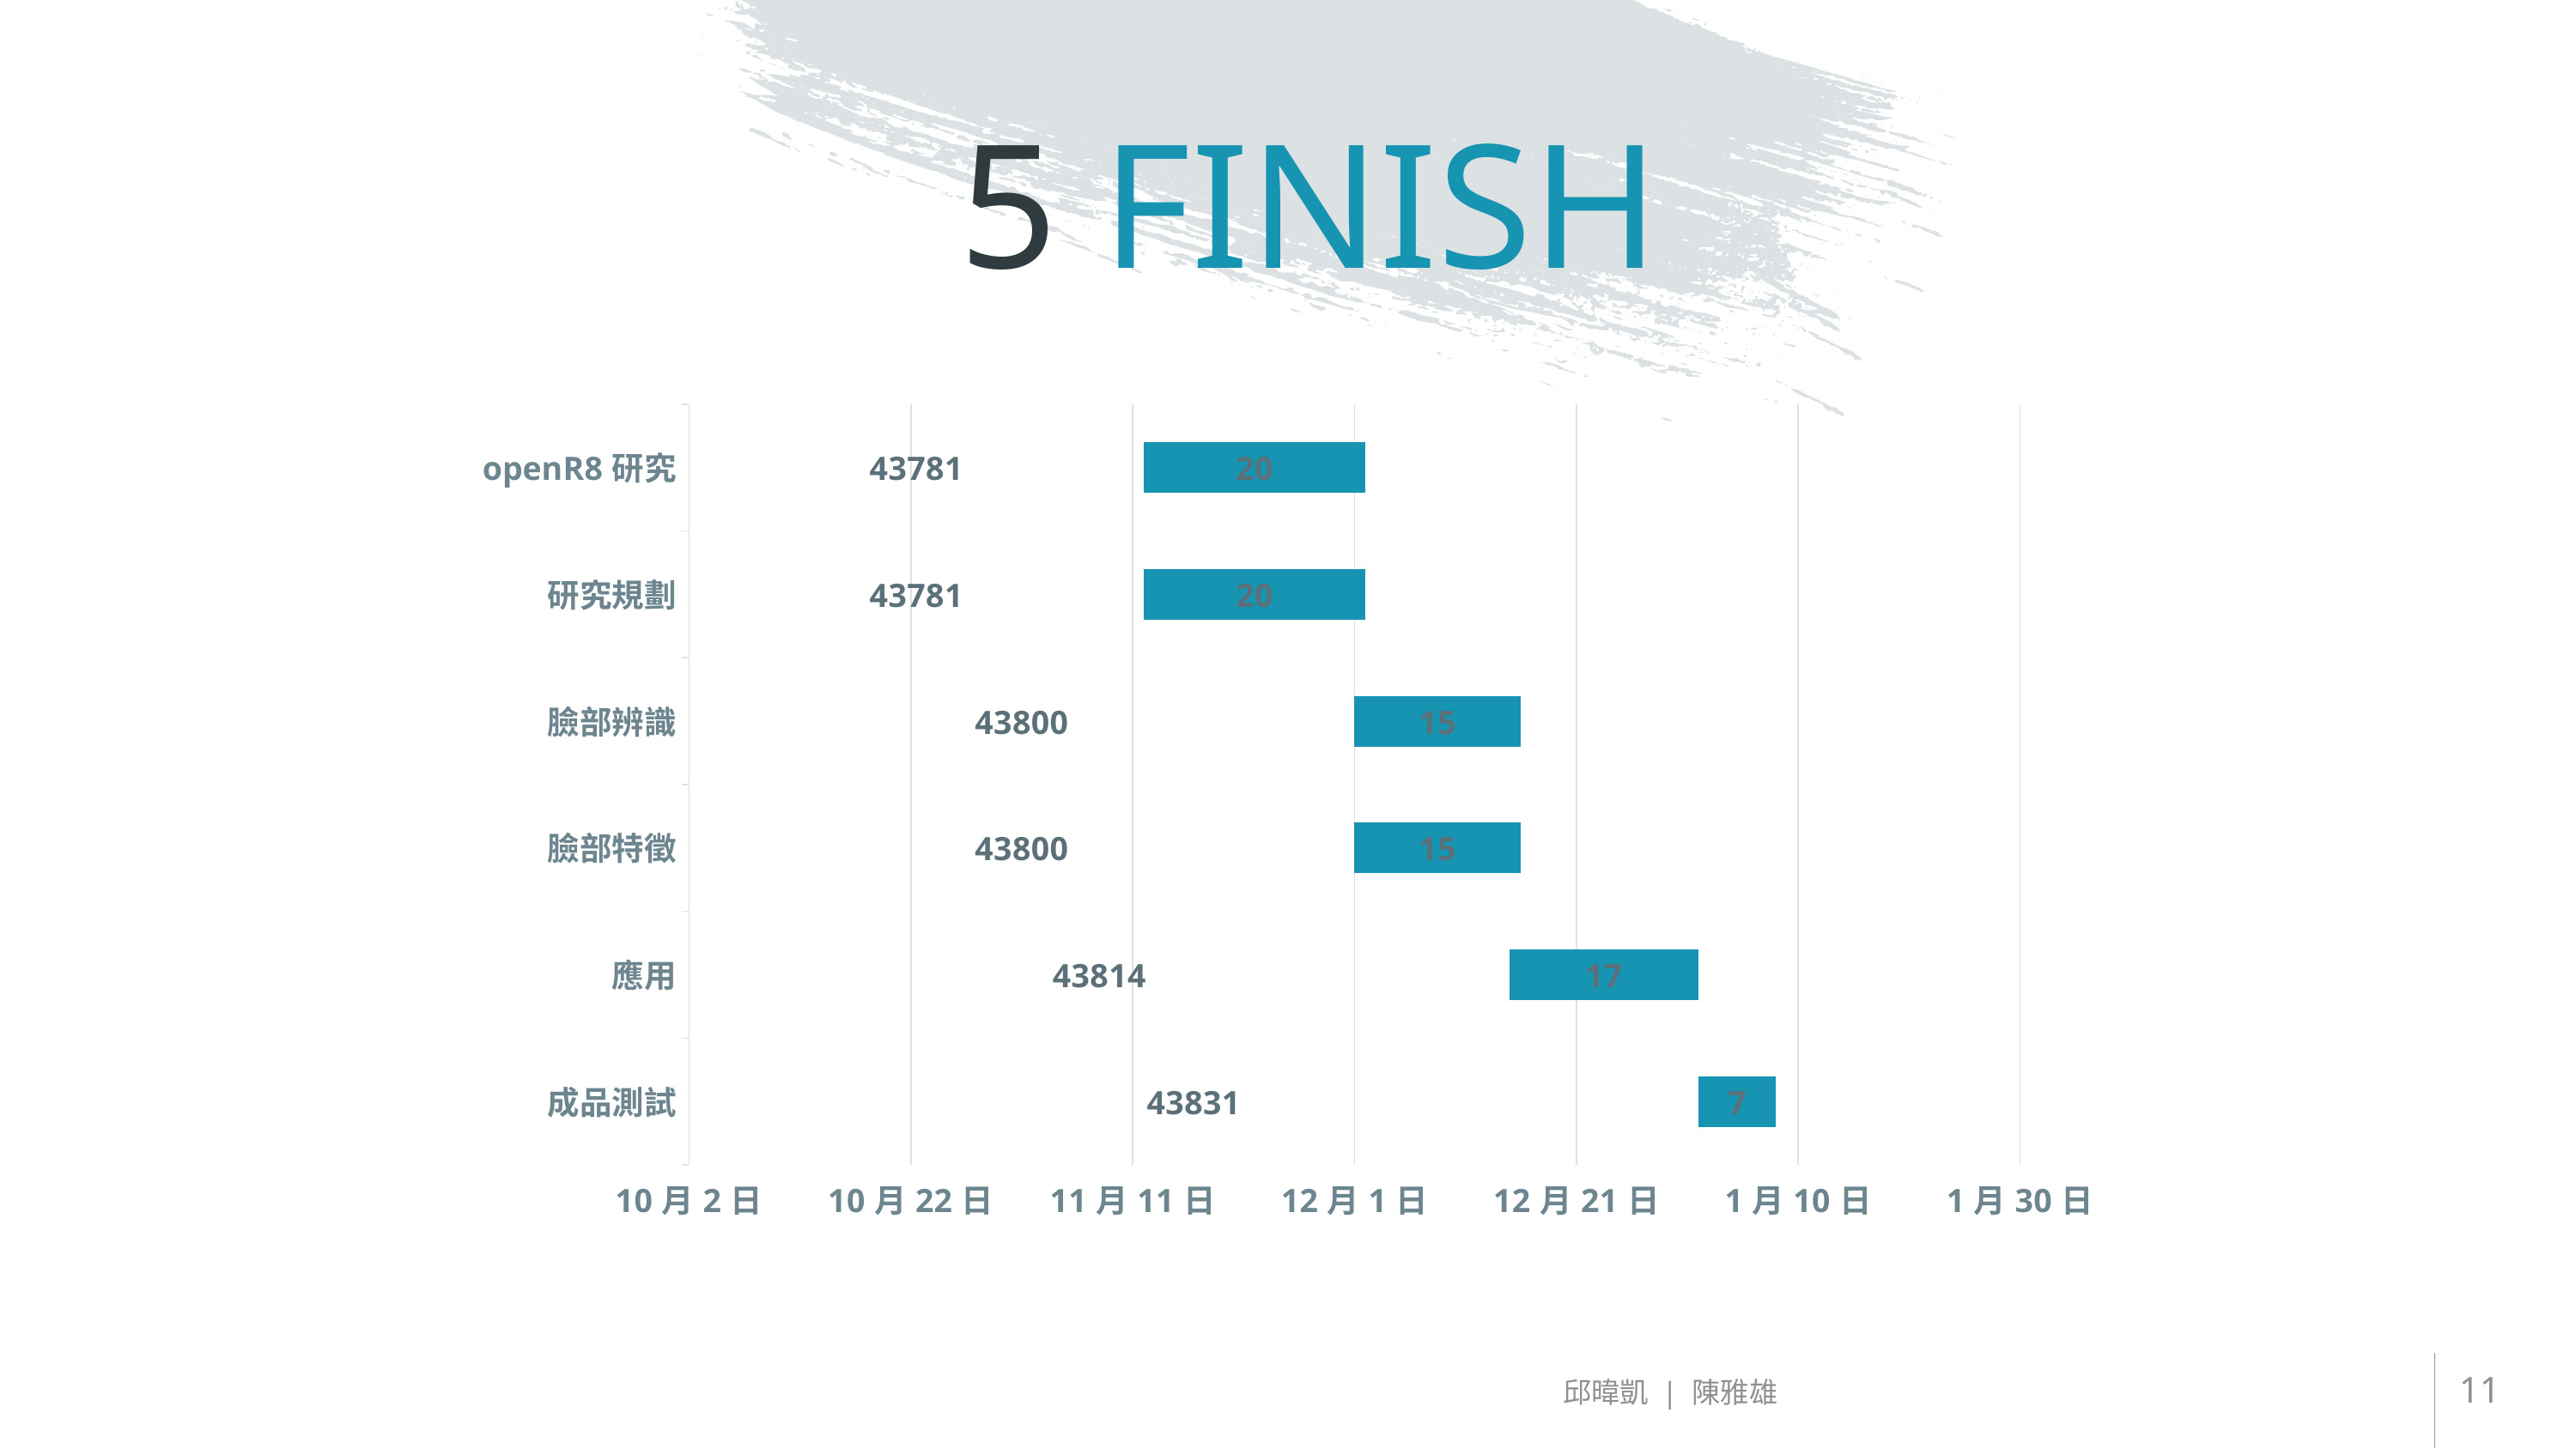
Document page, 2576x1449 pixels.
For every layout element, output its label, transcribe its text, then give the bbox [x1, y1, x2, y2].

text_box 11 [2434, 1353, 2525, 1430]
text_box 5 FINISH [361, 78, 2258, 310]
text_box 邱暐凱 | 陳雅雄 [1550, 1353, 2420, 1430]
chart [448, 387, 2128, 1240]
